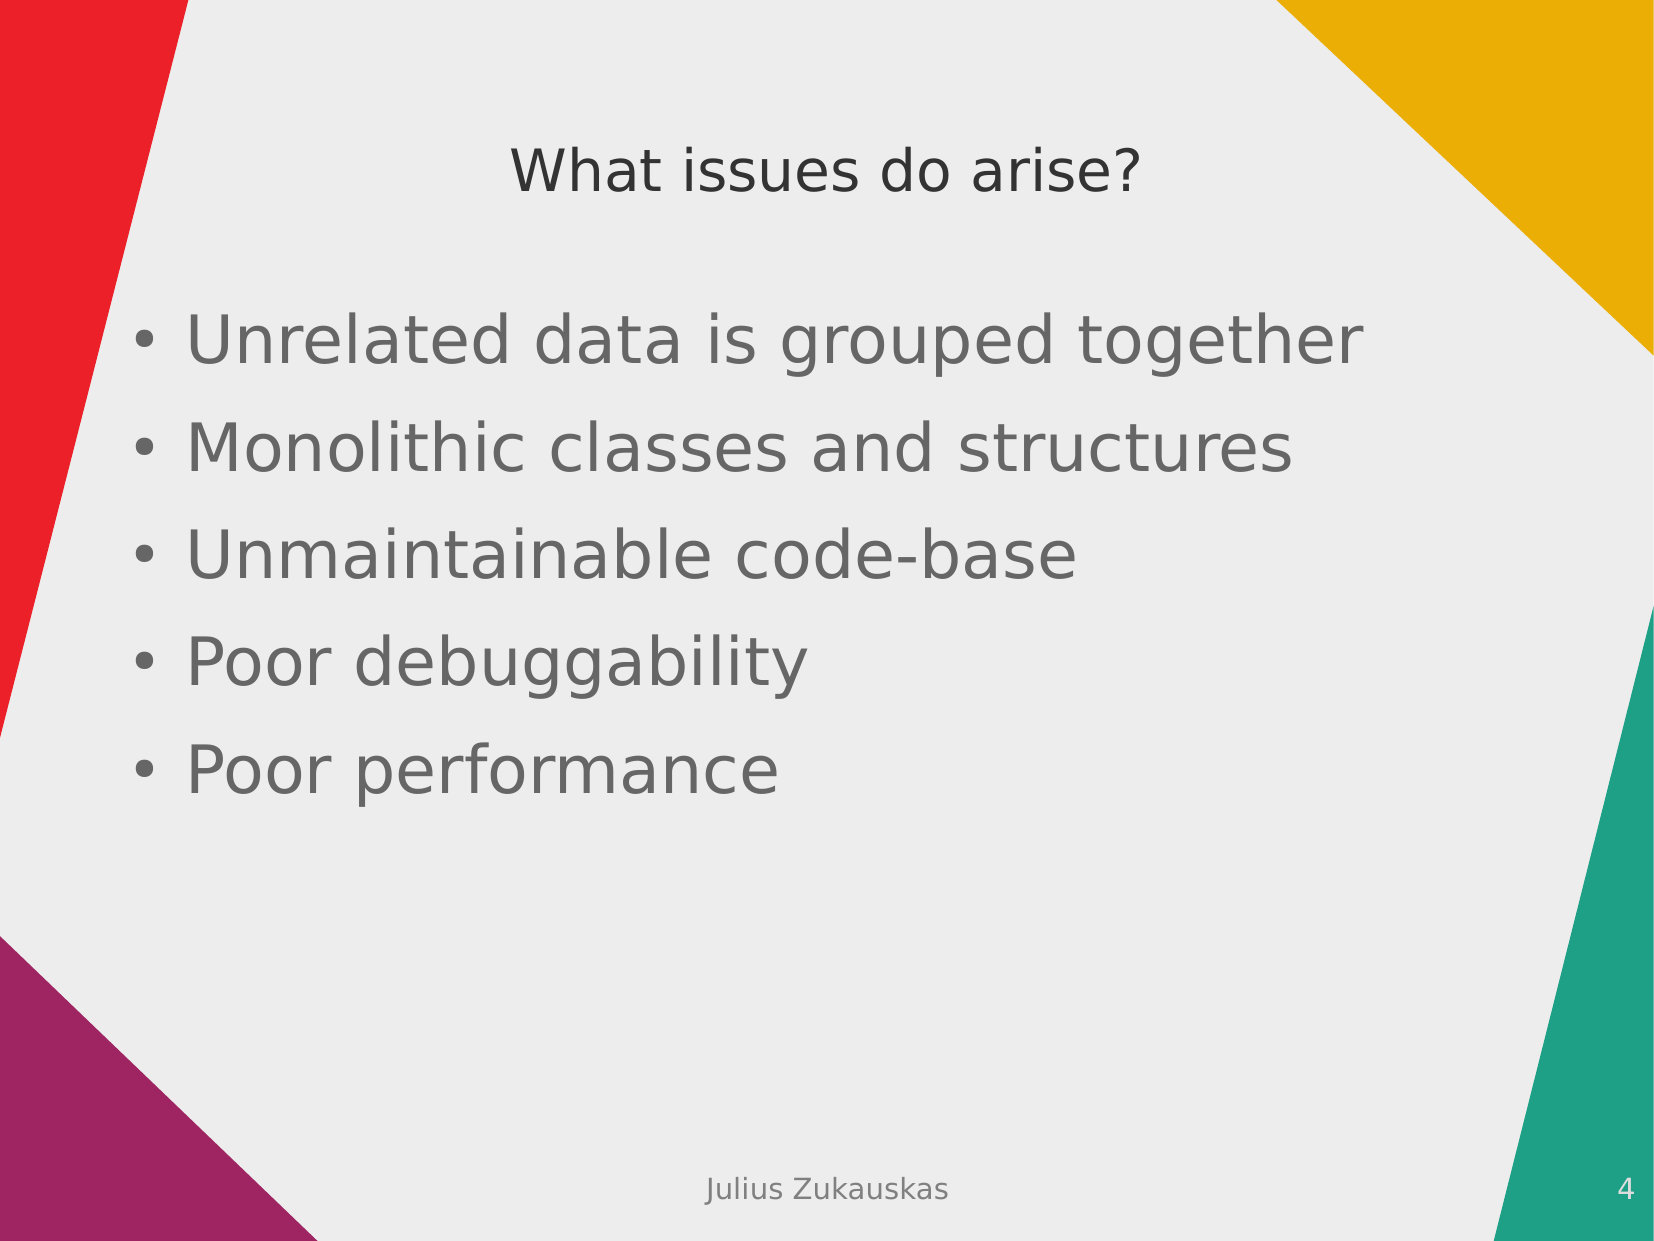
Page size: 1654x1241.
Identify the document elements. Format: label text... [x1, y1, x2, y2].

list Unrelated data is grouped together Monolithic classes and structures Unmaintainable code-base Poor debuggability Poor performance [114, 302, 1539, 1033]
title What issues do arise? [114, 73, 1539, 271]
